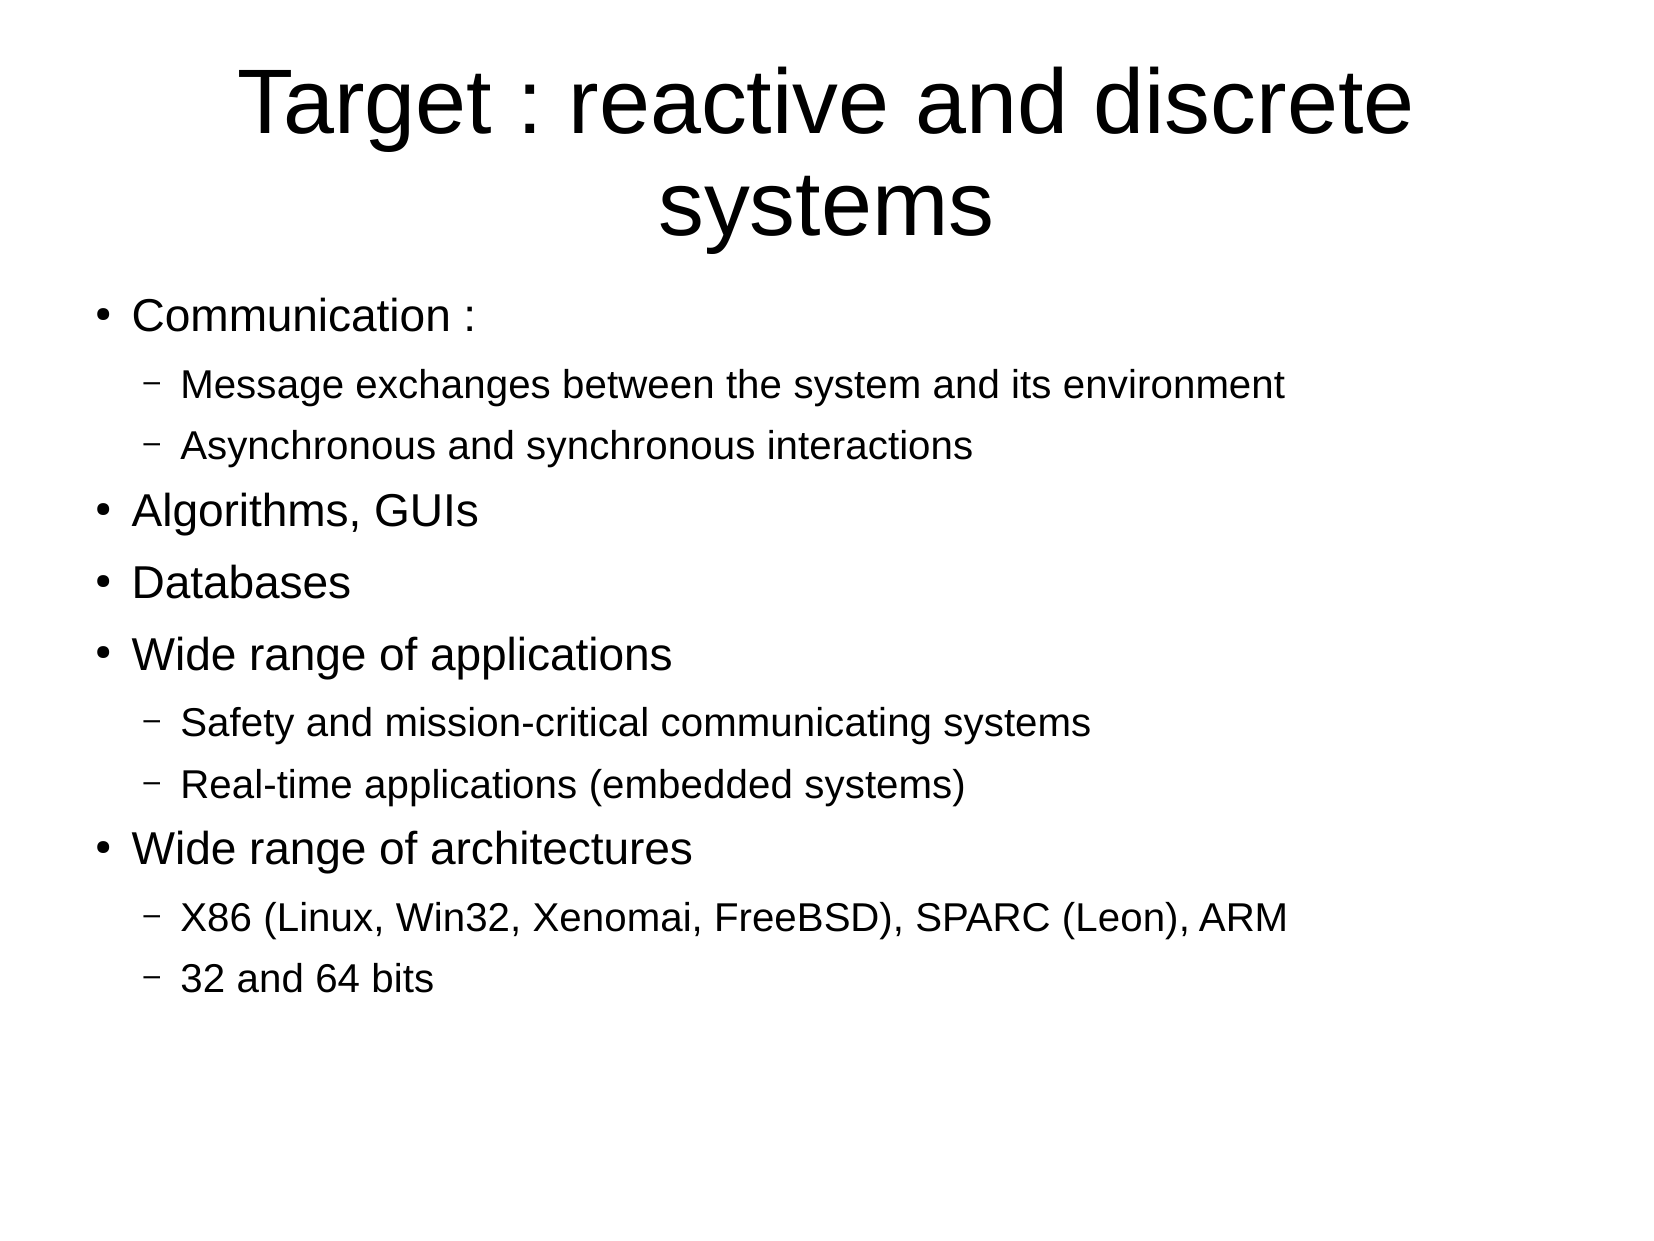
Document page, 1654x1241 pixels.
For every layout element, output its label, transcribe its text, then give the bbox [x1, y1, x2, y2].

title Target : reactive and discrete systems [82, 49, 1571, 257]
list Communication : Message exchanges between the system and its environment Asynchronous and synchronous interactions Algorithms, GUIs Databases Wide range of applications Safety and mission-critical communicating systems Real-time applications (embedded systems) Wide range of architectures X86 (Linux, Win32, Xenomai, FreeBSD), SPARC (Leon), ARM 32 and 64 bits [82, 290, 1538, 1010]
